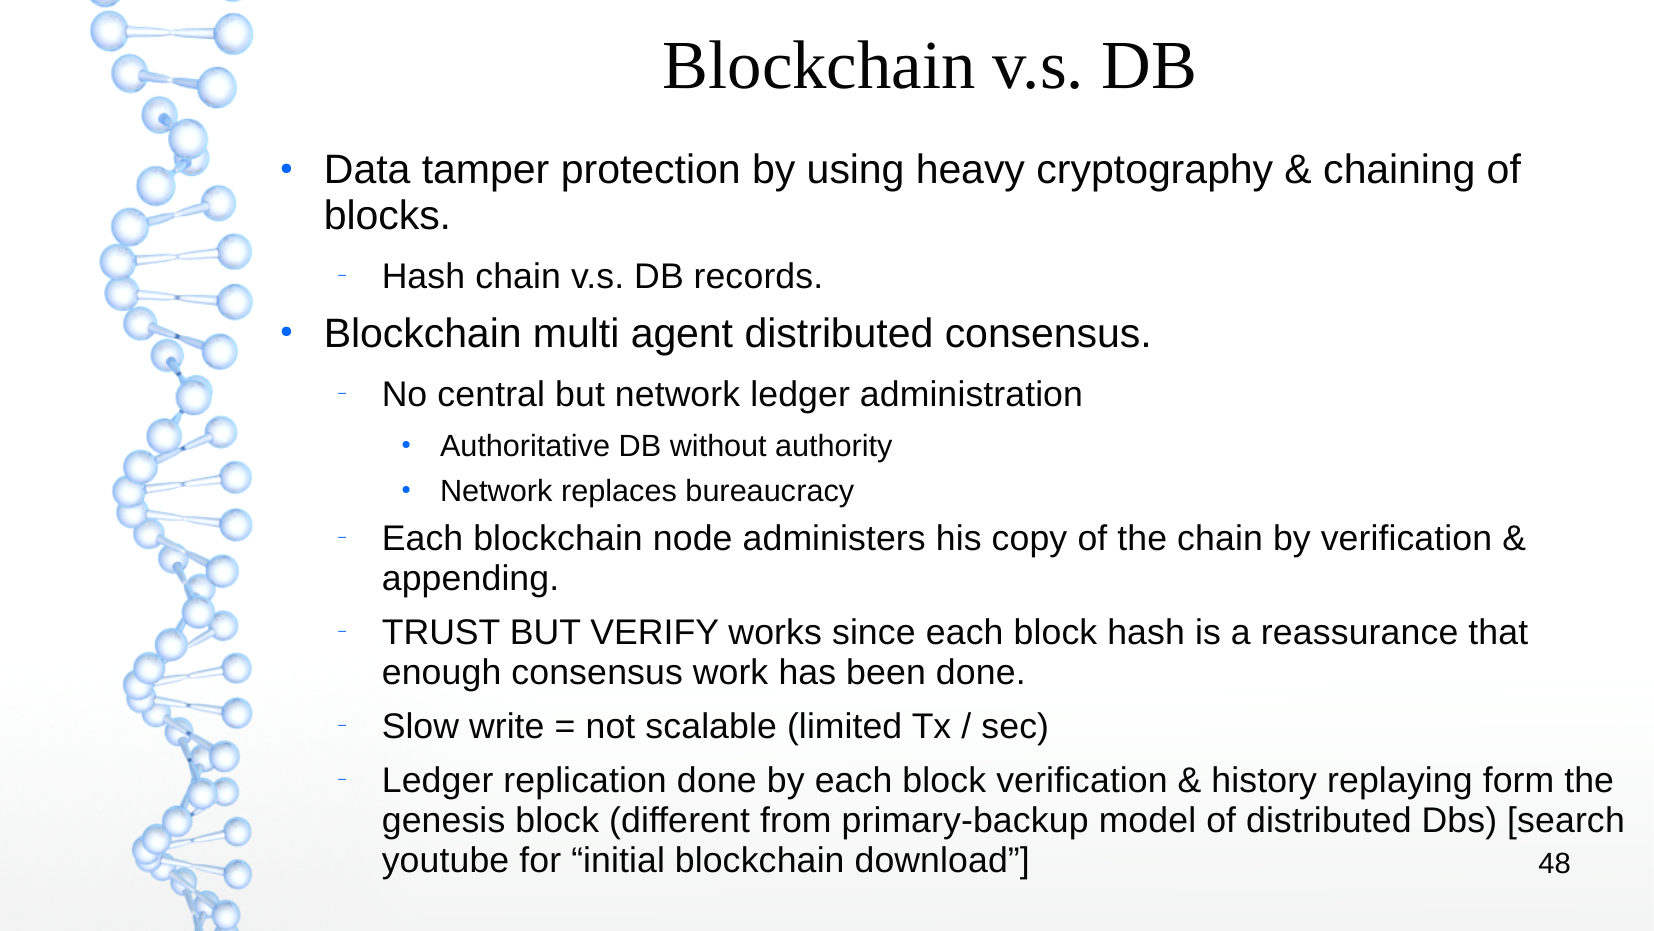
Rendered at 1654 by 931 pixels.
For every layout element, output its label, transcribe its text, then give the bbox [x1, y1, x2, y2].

title Blockchain v.s. DB [265, 11, 1595, 82]
list Data tamper protection by using heavy cryptography & chaining of blocks. Hash chain v.s. DB records. Blockchain multi agent distributed consensus. No central but network ledger administration Authoritative DB without authority Network replaces bureaucracy Each blockchain node administers his copy of the chain by verification & appending. TRUST BUT VERIFY works since each block hash is a reassurance that enough consensus work has been done. Slow write = not scalable (limited Tx / sec) Ledger replication done by each block verification & history replaying form the genesis block (different from primary-backup model of distributed Dbs) [search youtube for “initial blockchain download”] [265, 82, 1654, 886]
picture [0, 0, 1654, 931]
